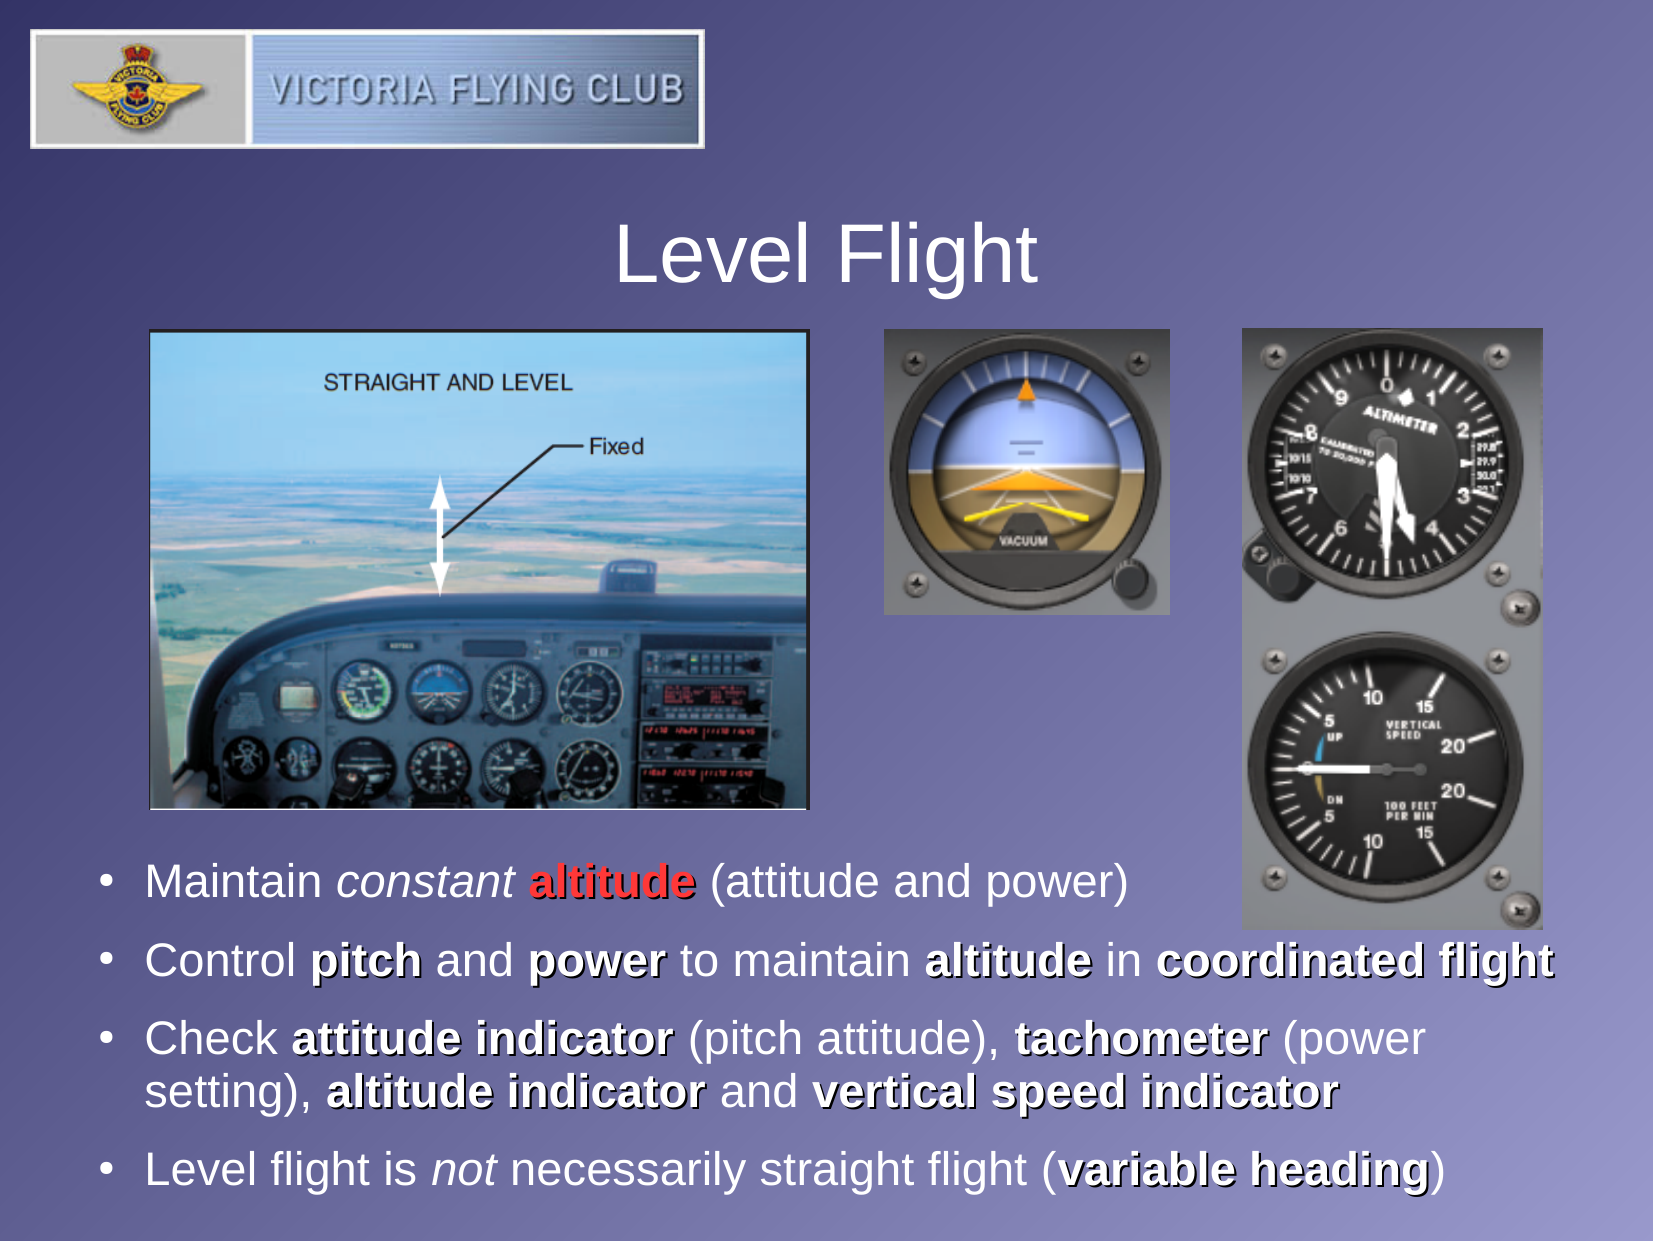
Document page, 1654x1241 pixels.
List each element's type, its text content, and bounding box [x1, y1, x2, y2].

title Level Flight [82, 150, 1571, 358]
picture [1242, 328, 1543, 855]
picture [884, 329, 1170, 616]
picture [149, 329, 810, 811]
list Maintain constant altitude (attitude and power) Control pitch and power to maintain altitude in coordinated flight Check attitude indicator (pitch attitude), tachometer (power setting), altitude indicator and vertical speed indicator Level flight is not necessarily straight flight (variable heading) [82, 855, 1571, 1201]
picture [30, 29, 705, 149]
